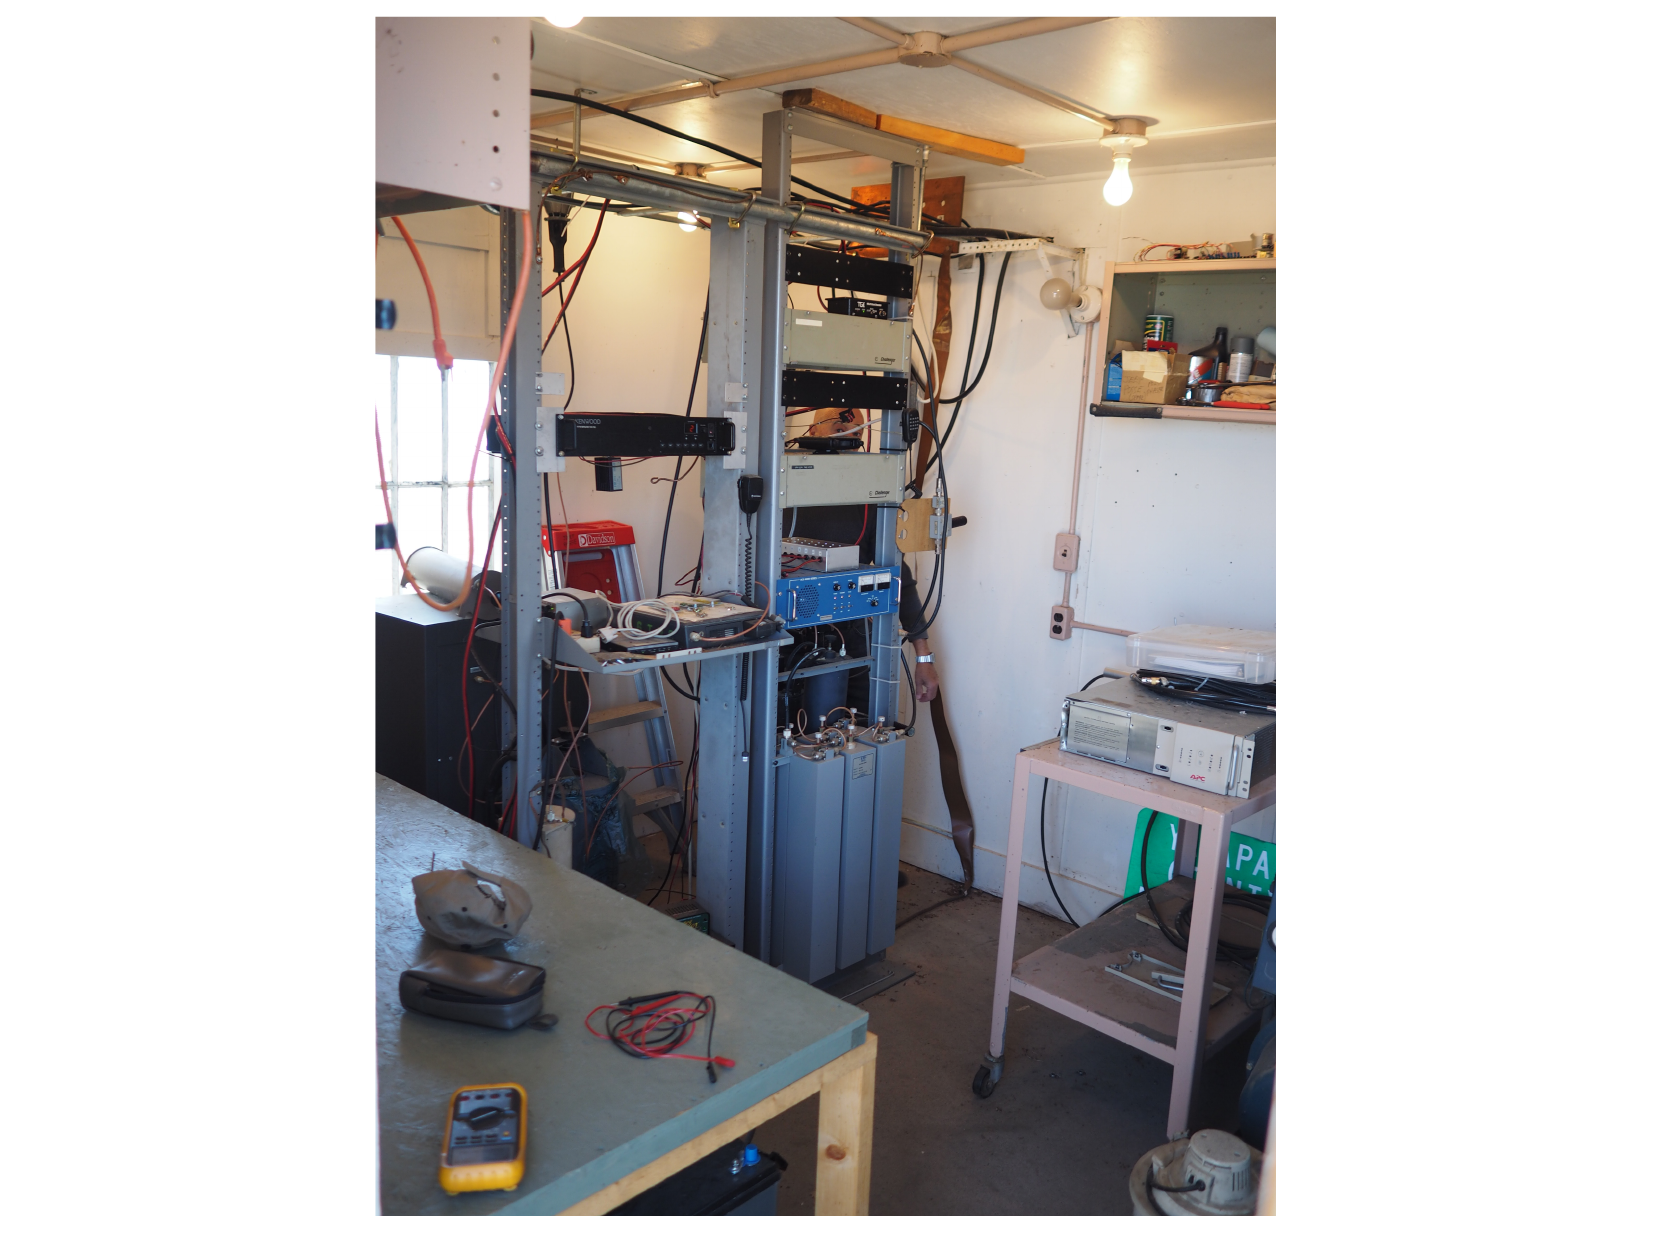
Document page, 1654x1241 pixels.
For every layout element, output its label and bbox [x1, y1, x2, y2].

picture [375, 16, 1276, 1217]
